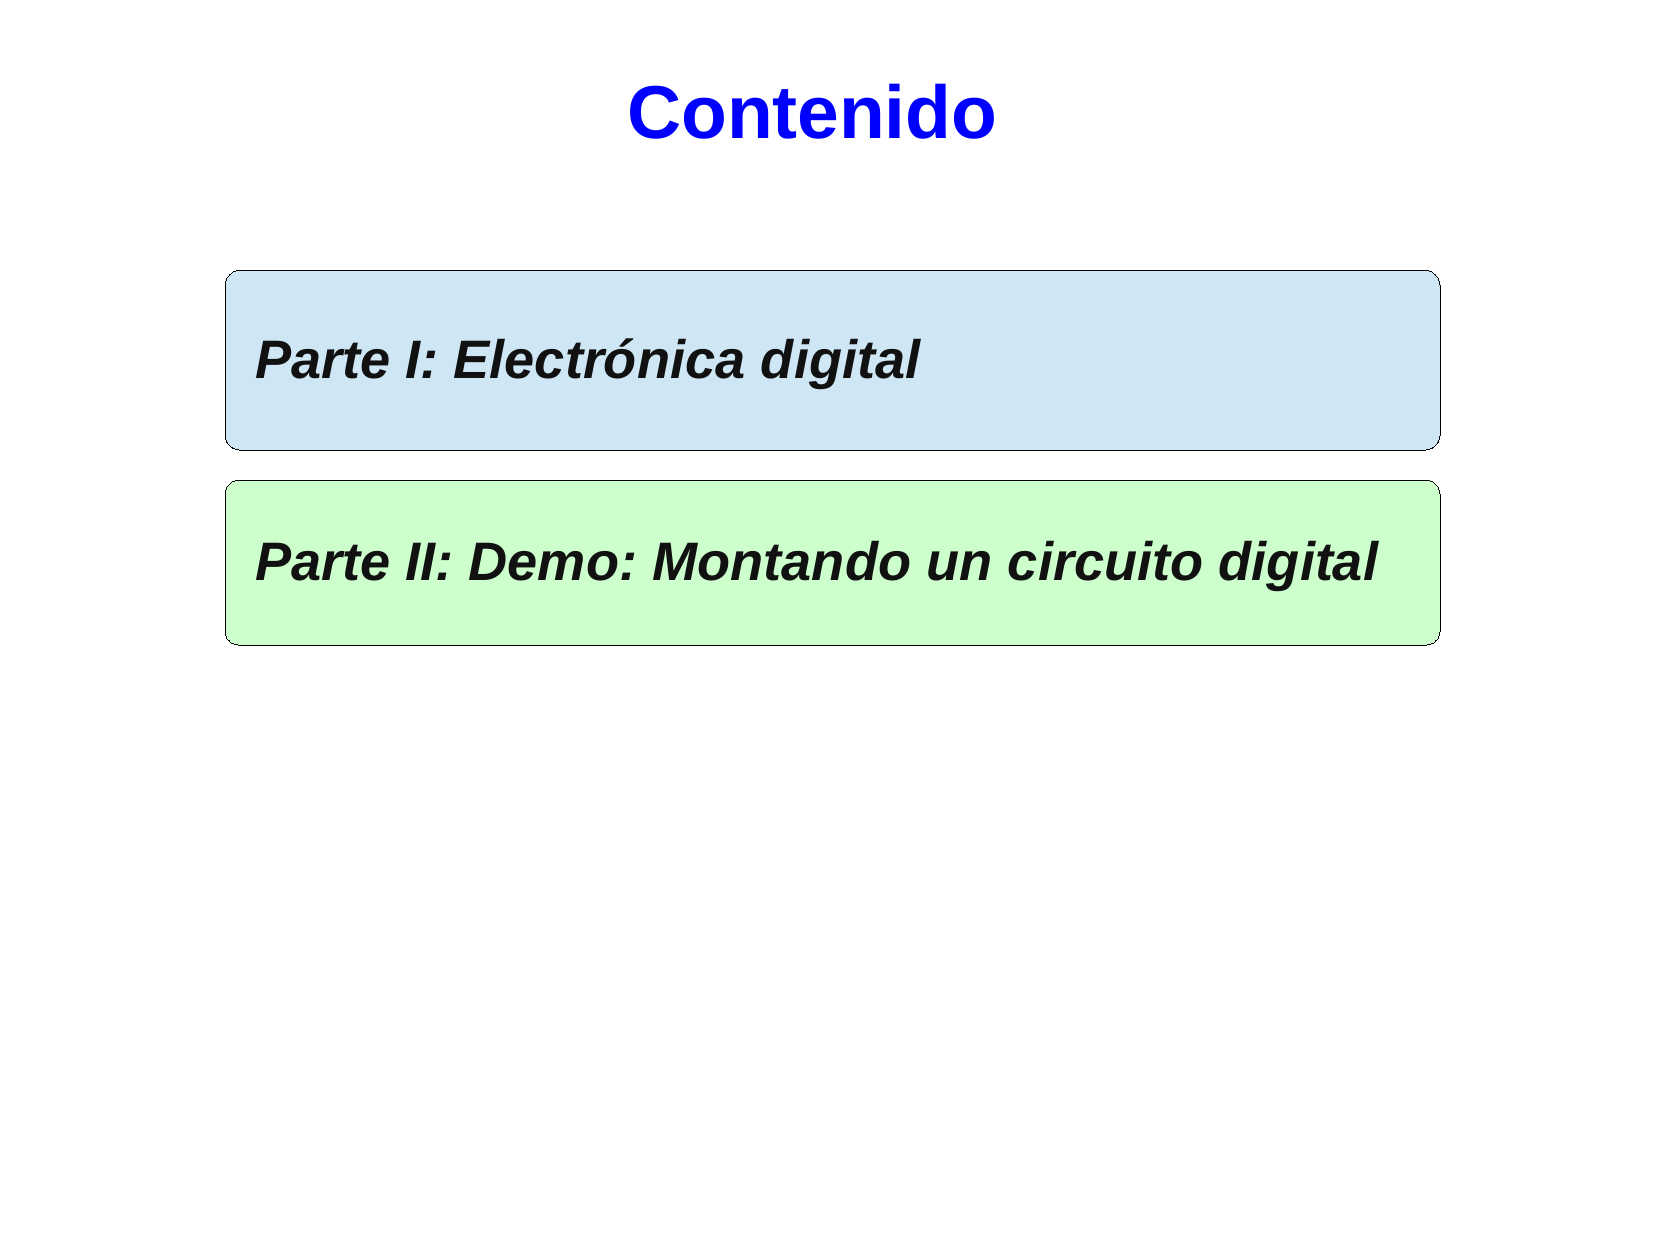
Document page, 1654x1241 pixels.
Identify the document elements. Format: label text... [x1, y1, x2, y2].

text_box [225, 480, 1441, 646]
text_box Parte II: Demo: Montando un circuito digital [255, 507, 1471, 616]
text_box Contenido [64, 59, 1561, 166]
text_box Parte I: Electrónica digital [255, 329, 987, 391]
text_box [225, 270, 1441, 451]
